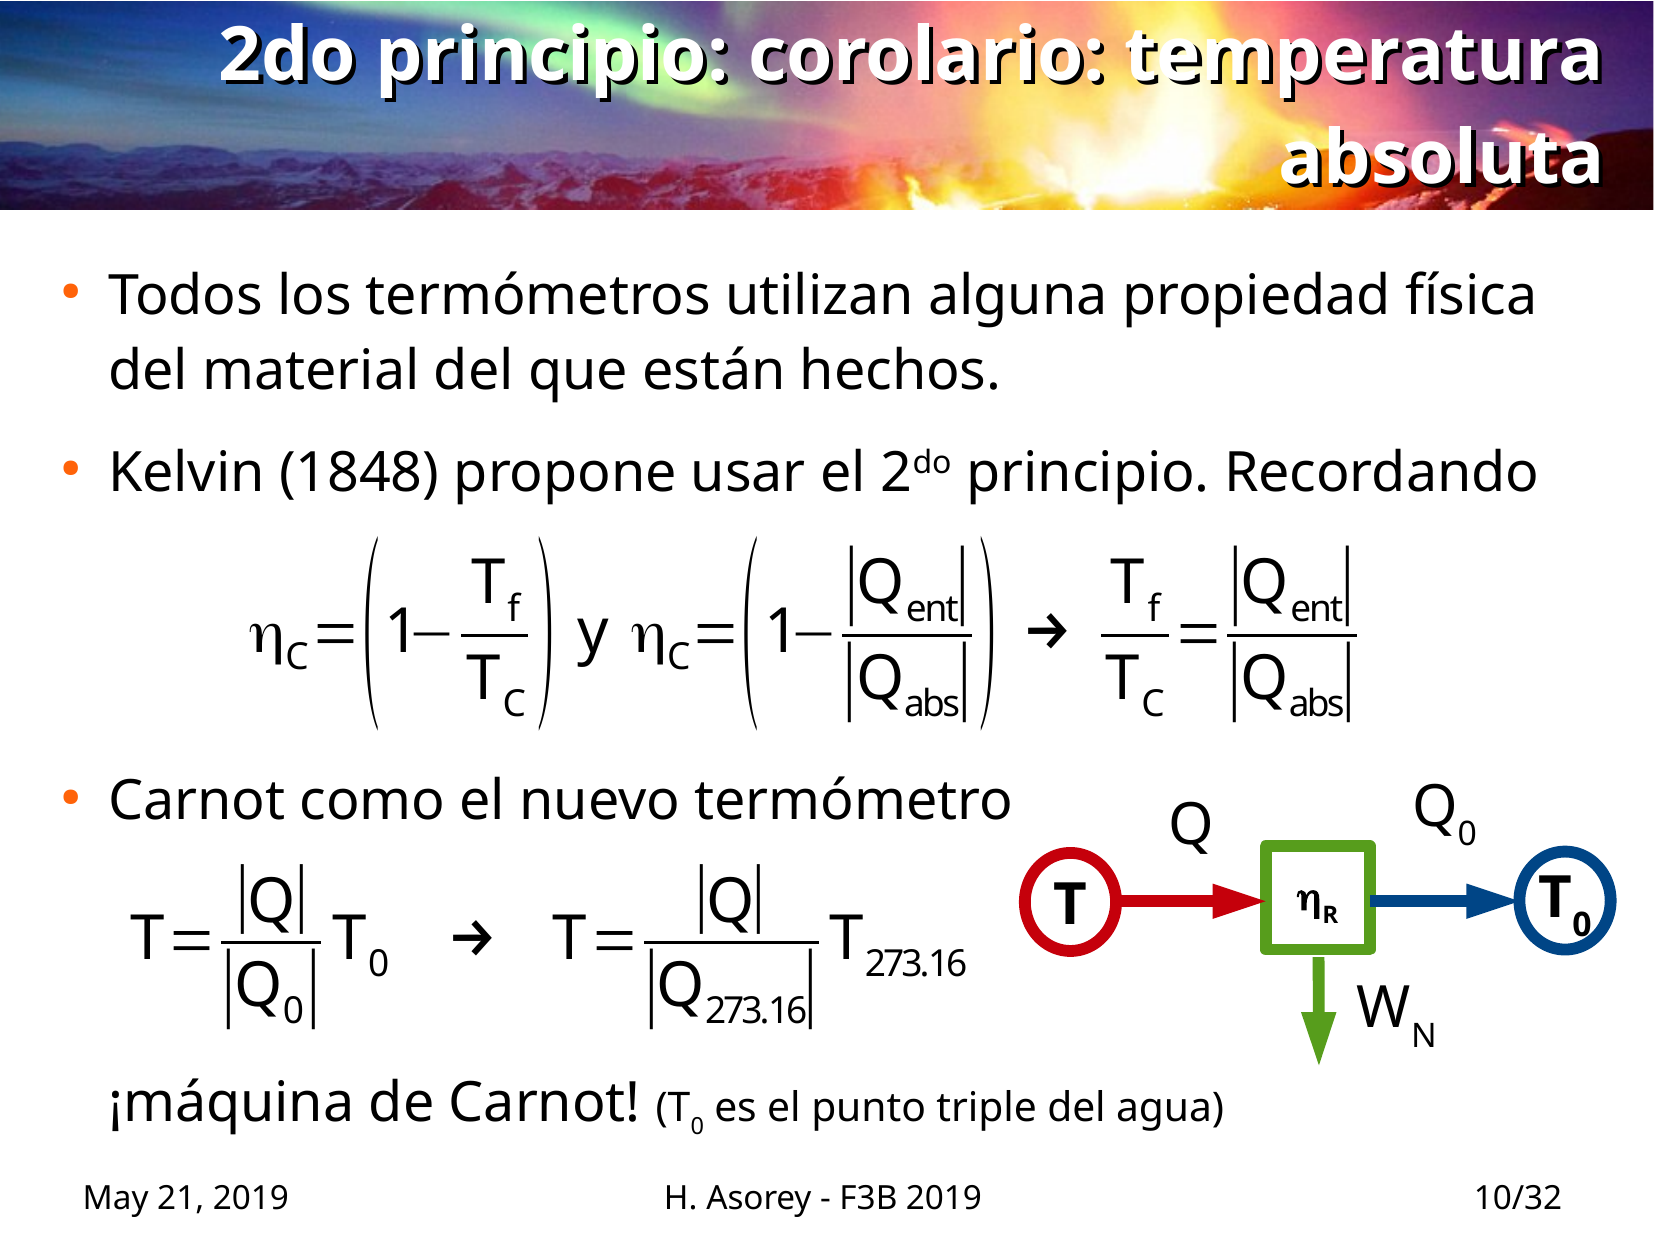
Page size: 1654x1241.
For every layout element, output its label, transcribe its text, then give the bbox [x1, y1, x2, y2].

text_box T0 [1519, 851, 1611, 950]
title 2do principio: corolario: temperatura absoluta [45, 15, 1606, 191]
chart [123, 861, 971, 1034]
text_box T [1024, 852, 1116, 951]
text_box hR [1265, 846, 1370, 950]
chart [242, 533, 1367, 736]
list Todos los termómetros utilizan alguna propiedad física del material del que están hechos. Kelvin (1848) propone usar el 2do principio. Recordando Carnot como el nuevo termómetro ¡máquina de Carnot! (T0 es el punto triple del agua) [45, 255, 1606, 1156]
picture [0, 1, 1654, 210]
text_box WN [1332, 958, 1461, 1142]
